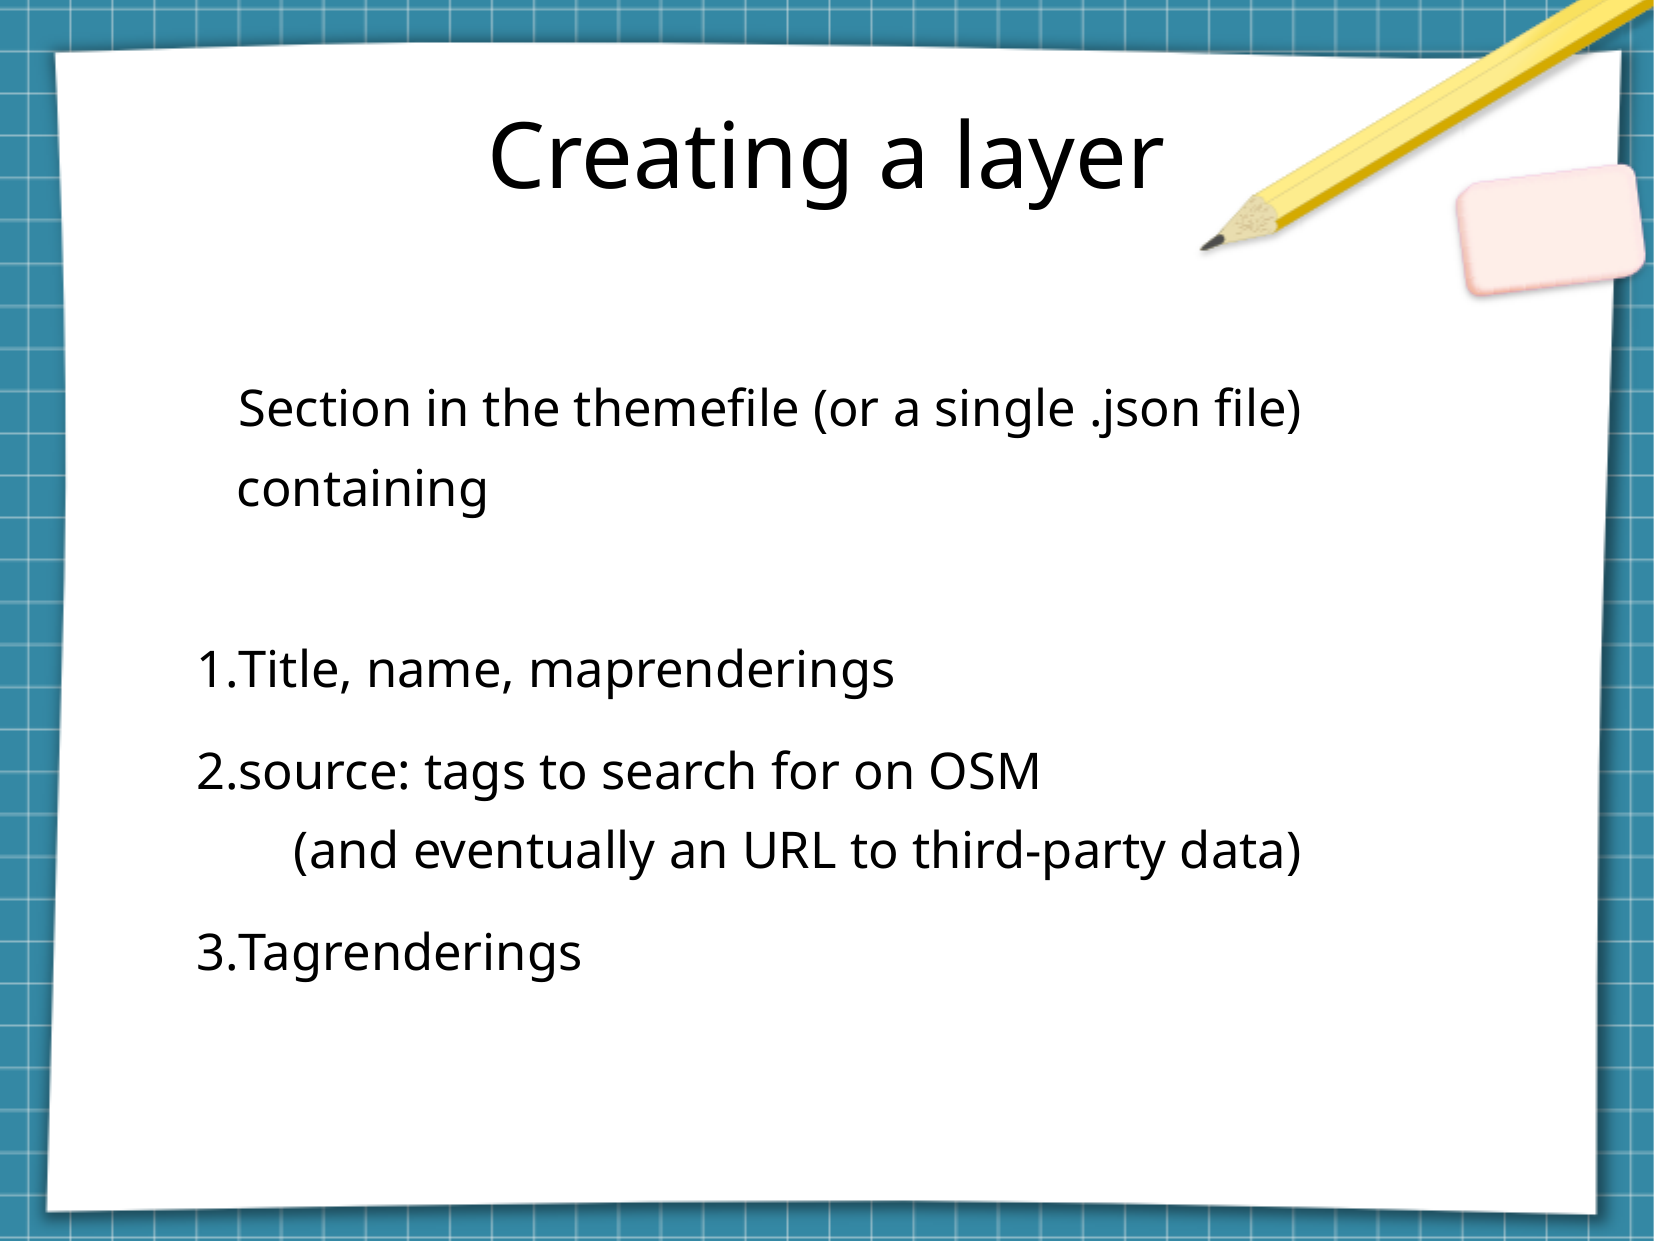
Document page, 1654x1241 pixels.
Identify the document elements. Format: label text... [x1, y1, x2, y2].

list Section in the themefile (or a single .json file) containing Title, name, maprenderings source: tags to search for on OSM (and eventually an URL to third-party data) Tagrenderings [183, 270, 1654, 991]
title Creating a layer [82, 49, 1571, 257]
picture [0, 0, 1654, 1241]
